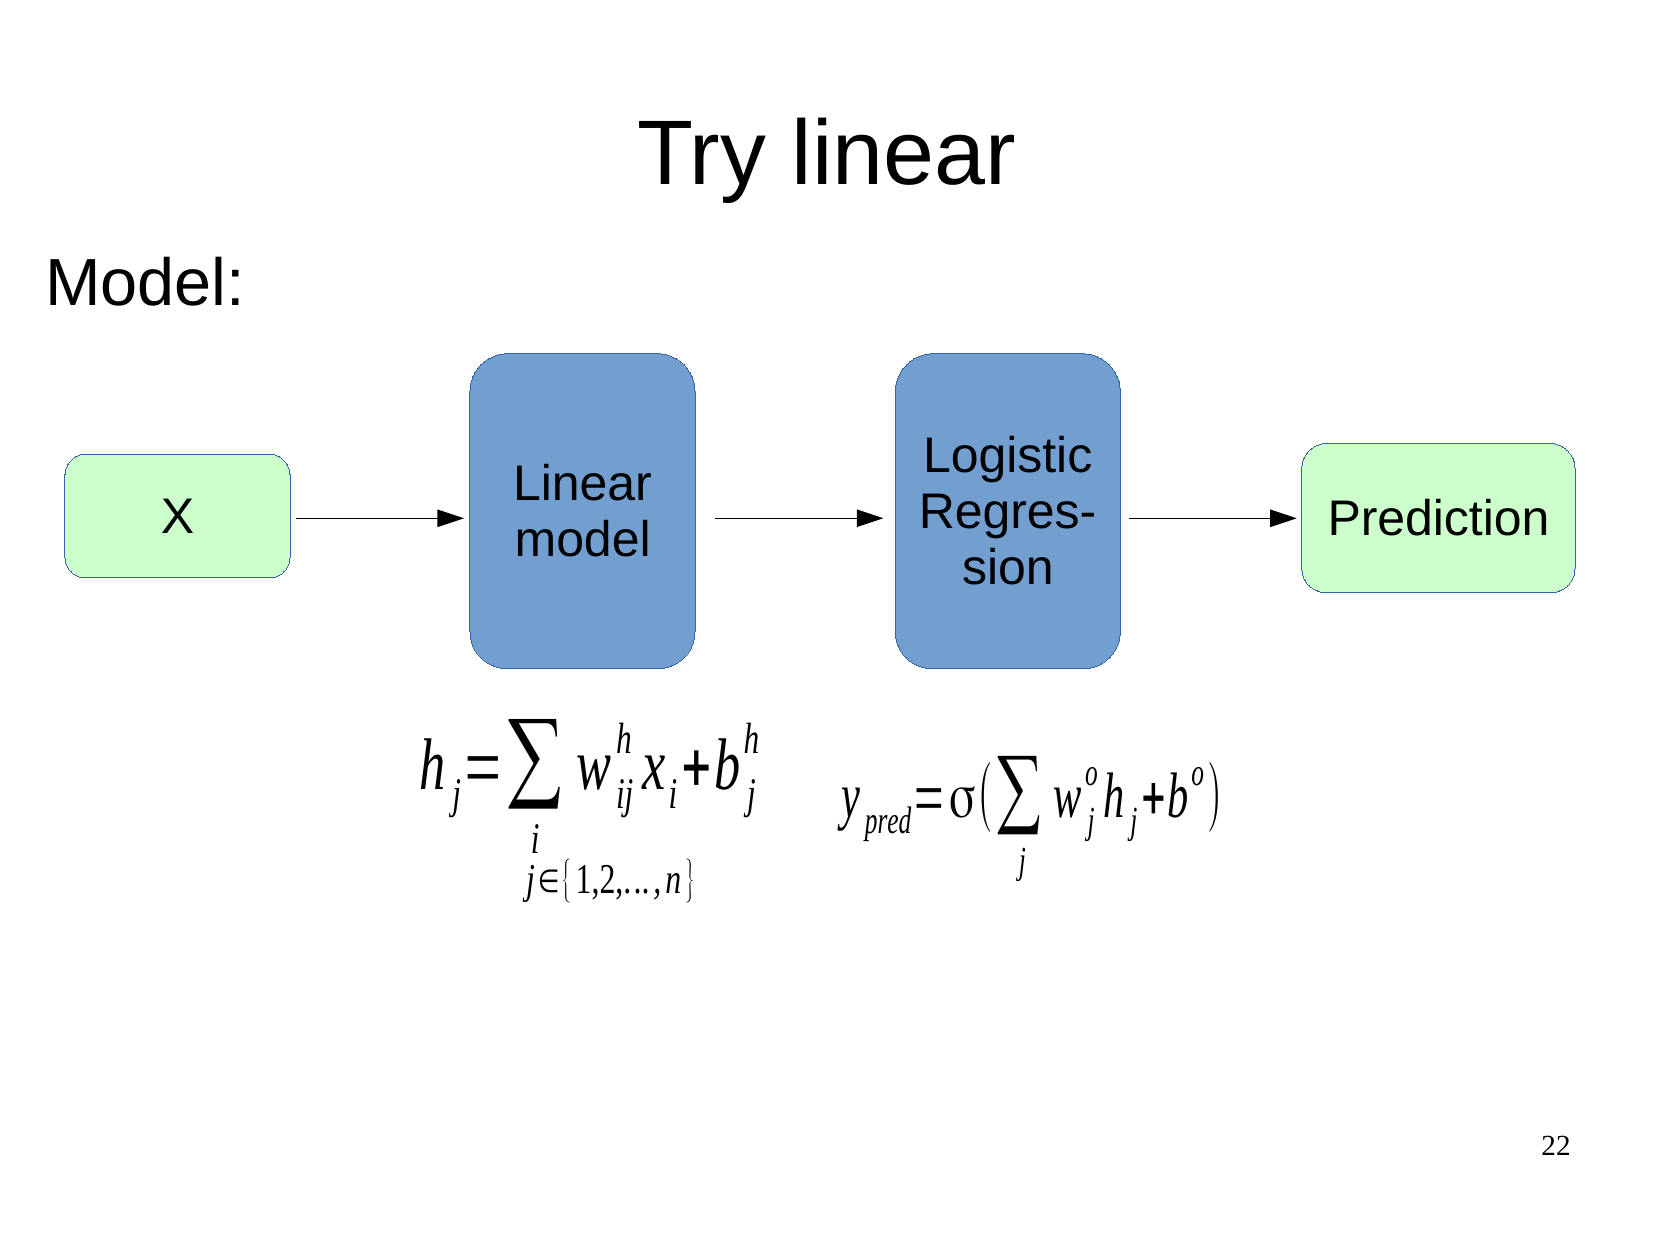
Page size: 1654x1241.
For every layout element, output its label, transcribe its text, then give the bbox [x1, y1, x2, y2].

title Try linear [82, 49, 1571, 257]
chart [406, 711, 772, 906]
text_box Model: [45, 230, 676, 334]
text_box Linear model [469, 353, 696, 669]
text_box Prediction [1301, 443, 1576, 593]
chart [825, 748, 1232, 881]
text_box X [64, 454, 291, 578]
text_box Logistic Regres- sion [895, 353, 1121, 669]
